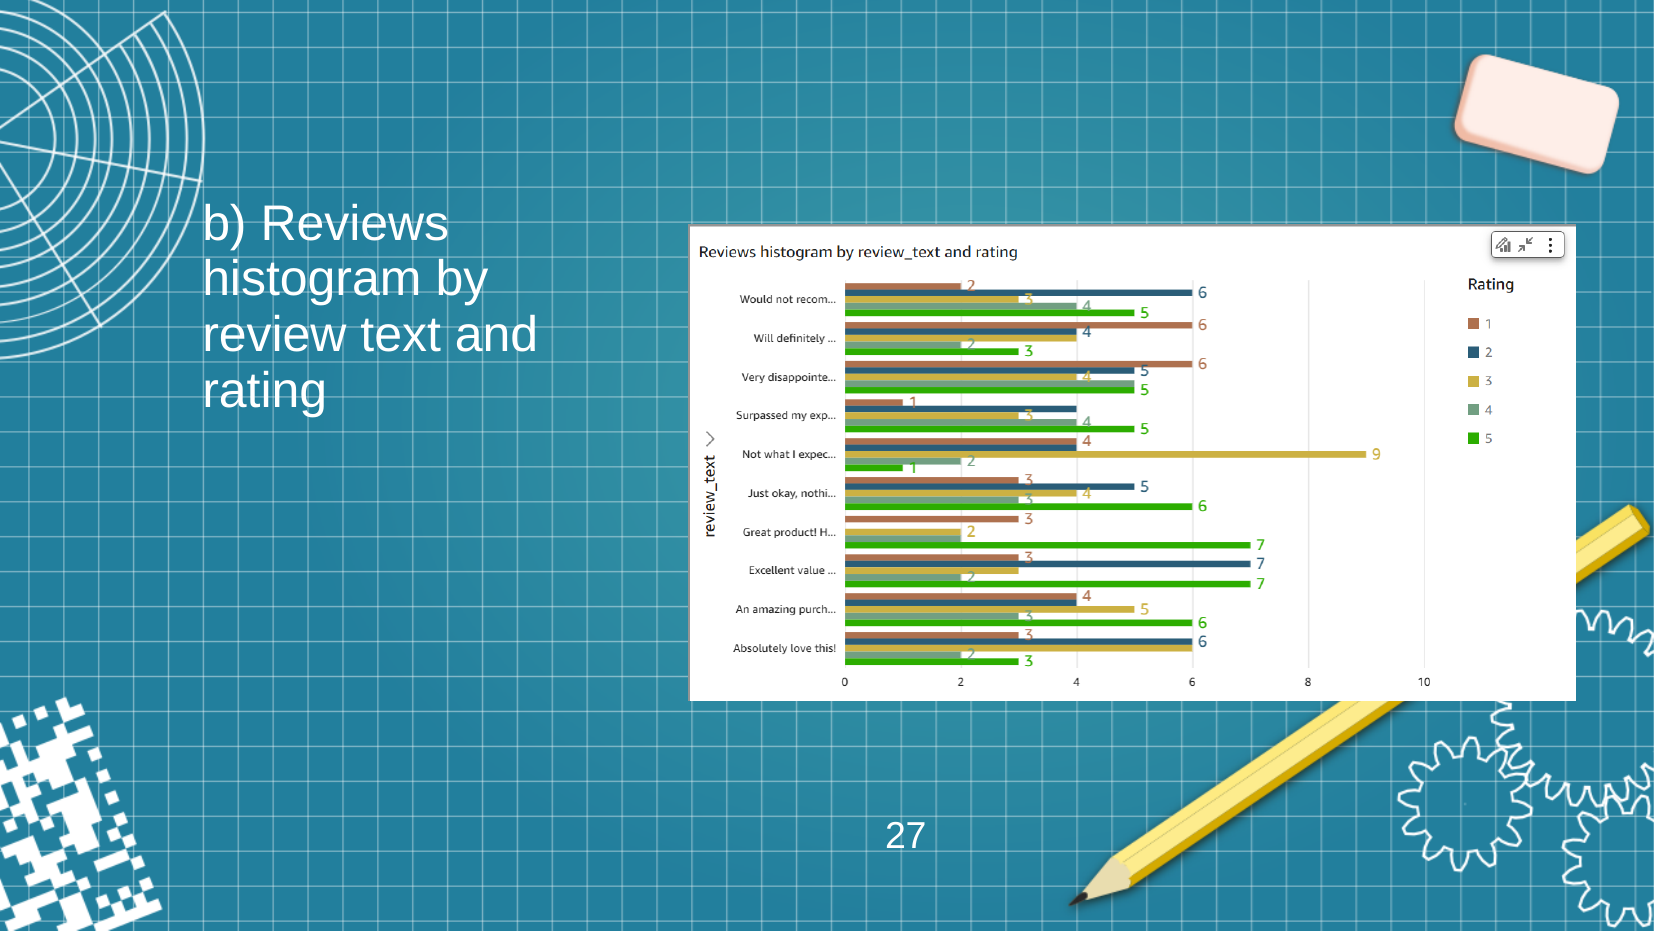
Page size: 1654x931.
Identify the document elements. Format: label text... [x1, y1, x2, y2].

text_box <number> [761, 806, 1051, 863]
picture [0, 0, 1654, 931]
text_box b) Reviews histogram by review text and rating [187, 187, 601, 751]
